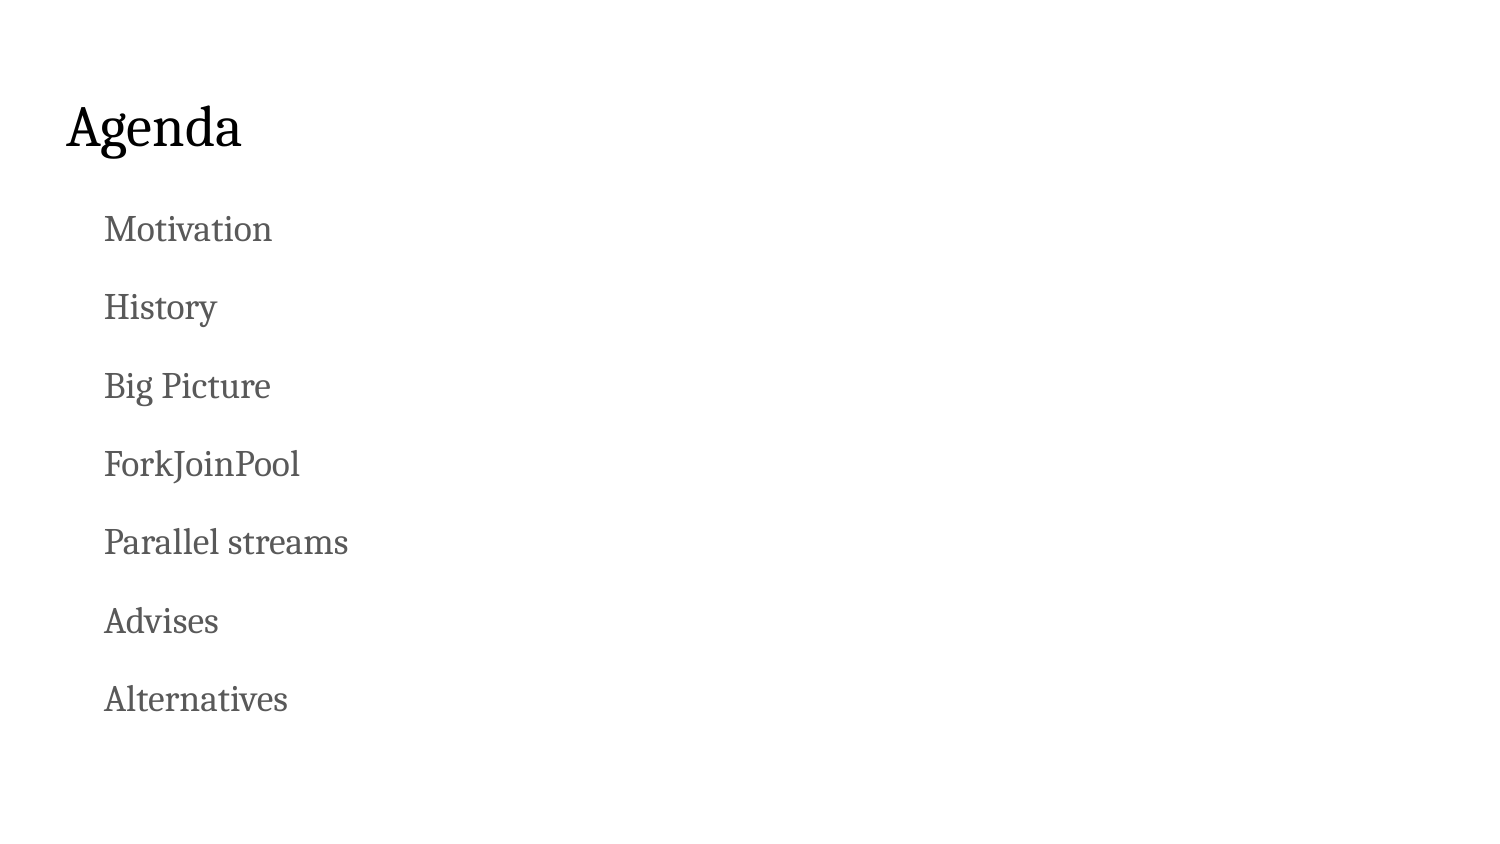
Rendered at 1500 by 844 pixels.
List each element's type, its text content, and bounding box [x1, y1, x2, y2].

list Motivation History Big Picture ForkJoinPool Parallel streams Advises Alternatives [51, 189, 1449, 750]
title Agenda [51, 72, 1449, 167]
